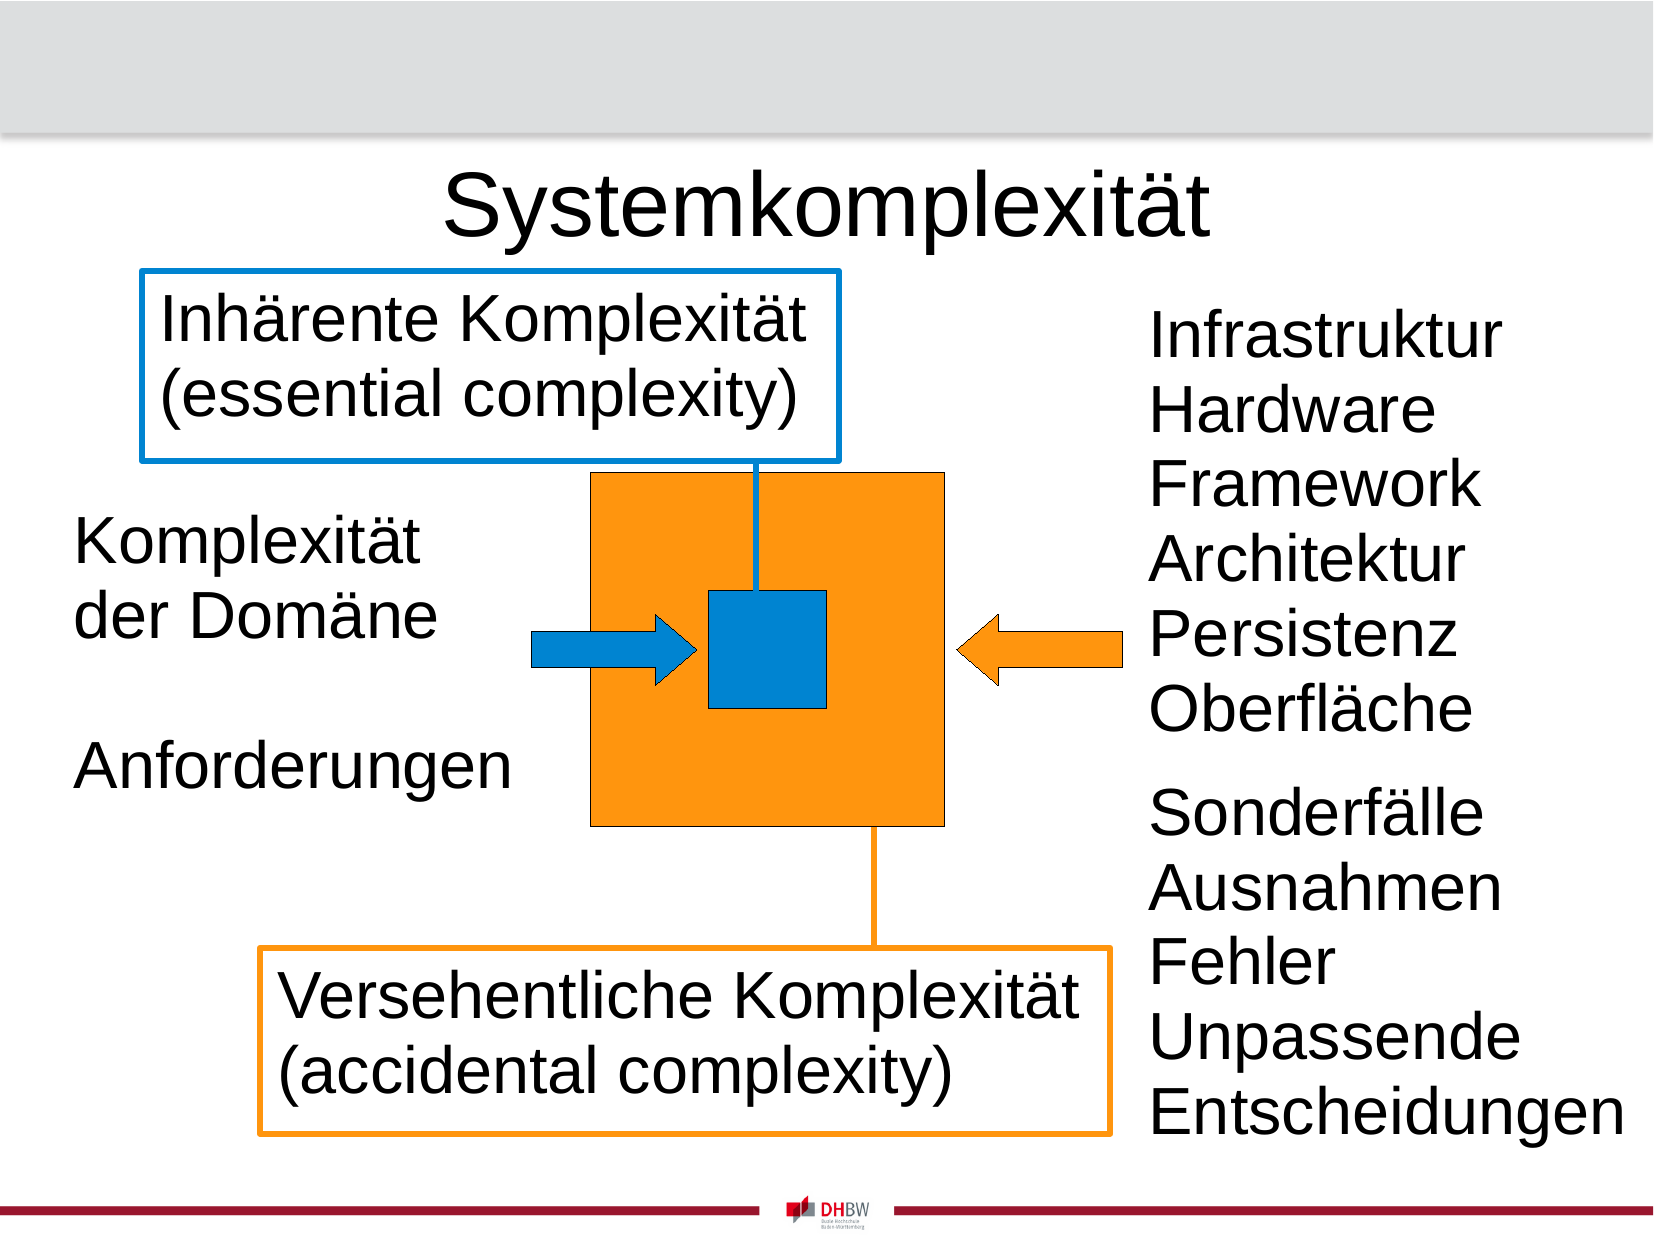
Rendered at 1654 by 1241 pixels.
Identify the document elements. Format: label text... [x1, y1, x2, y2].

text_box [531, 472, 945, 827]
text_box [956, 614, 1123, 686]
text_box Sonderfälle Ausnahmen Fehler Unpassende Entscheidungen [1133, 767, 1654, 1232]
text_box Inhärente Komplexität (essential complexity) [141, 270, 839, 461]
text_box Komplexität der Domäne Anforderungen [59, 496, 544, 810]
title Systemkomplexität [82, 147, 1571, 257]
text_box Infrastruktur Hardware Framework Architektur Persistenz Oberfläche [1133, 289, 1619, 753]
text_box Versehentliche Komplexität (accidental complexity) [259, 947, 1111, 1134]
picture [0, 1, 1654, 1237]
